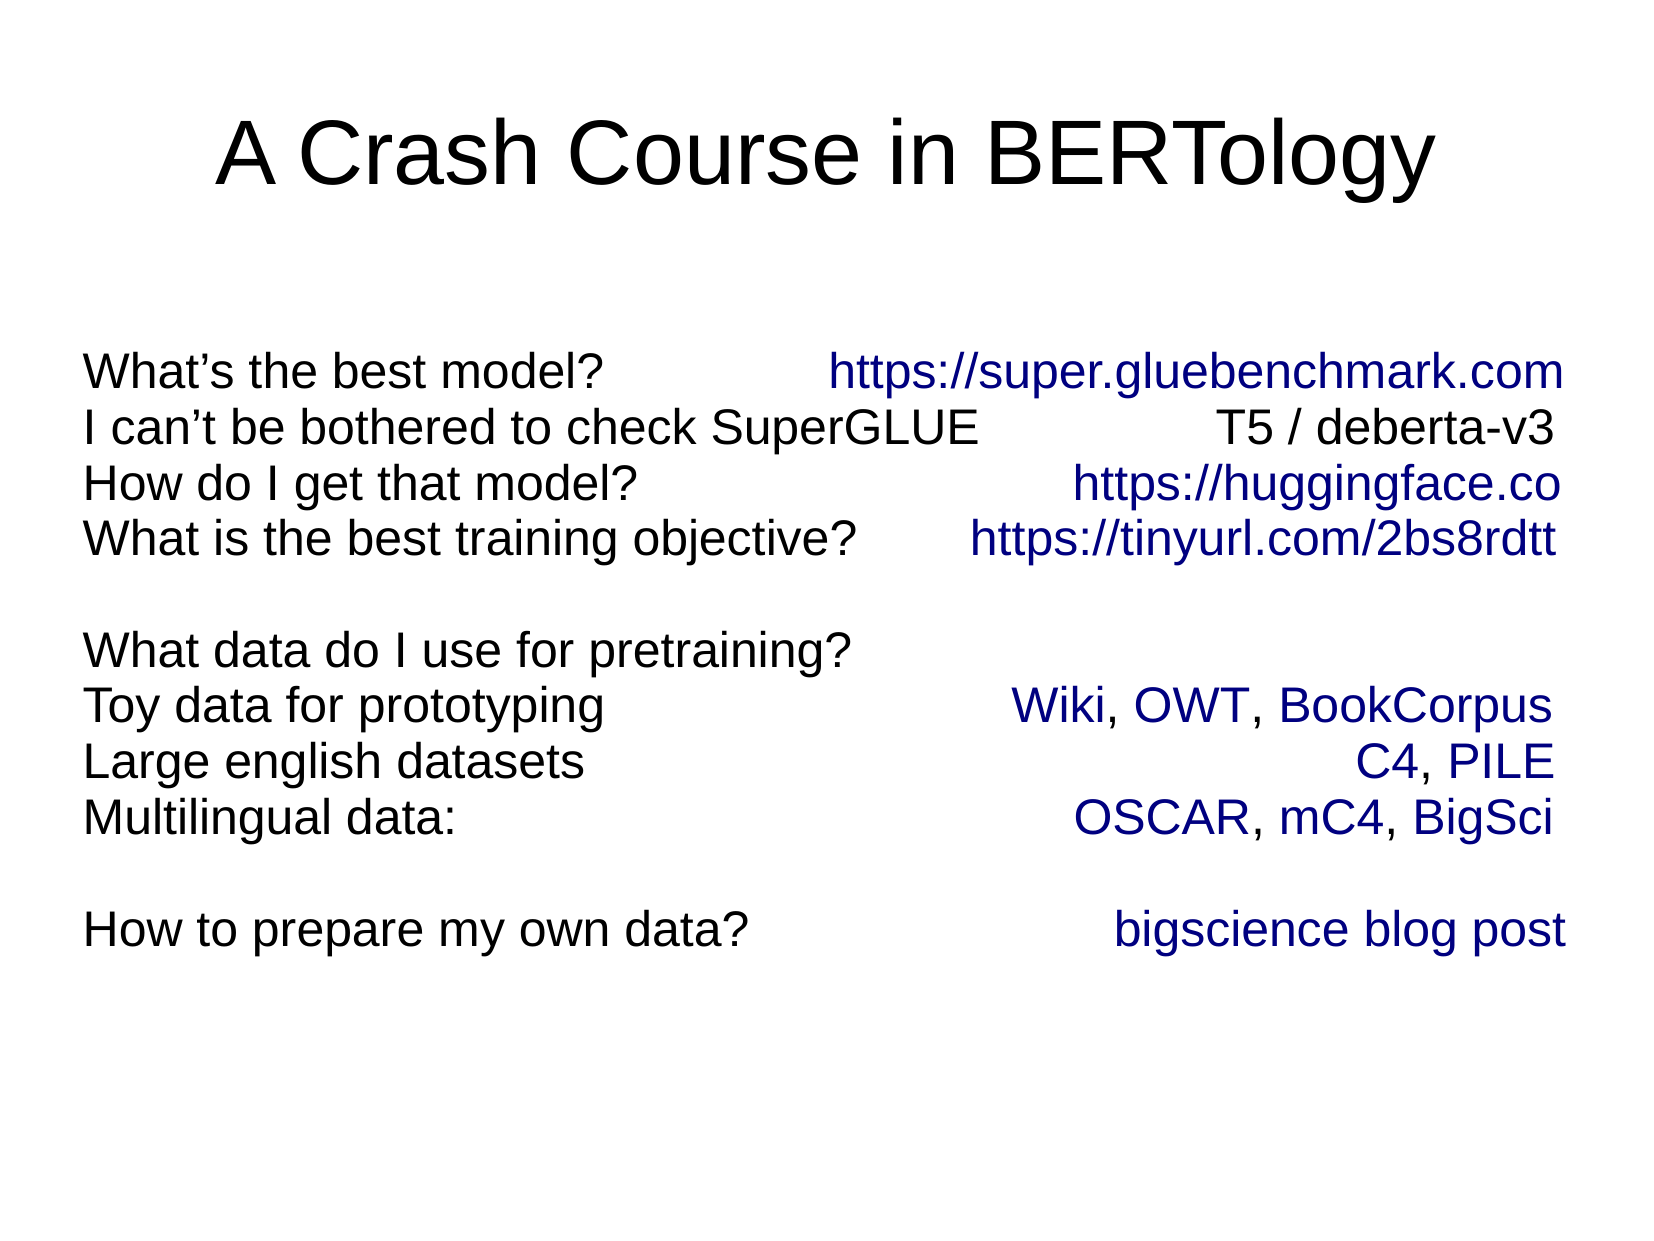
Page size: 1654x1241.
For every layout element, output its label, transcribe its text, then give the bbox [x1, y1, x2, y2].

subtitle What’s the best model? https://super.gluebenchmark.com I can’t be bothered to check SuperGLUE T5 / deberta-v3 How do I get that model? https://huggingface.co What is the best training objective? https://tinyurl.com/2bs8rdtt What data do I use for pretraining? Toy data for prototyping Wiki, OWT, BookCorpus Large english datasets C4, PILE Multilingual data: OSCAR, mC4, BigSci How to prepare my own data? bigscience blog post [82, 290, 1571, 1010]
title A Crash Course in BERTology [82, 49, 1571, 257]
